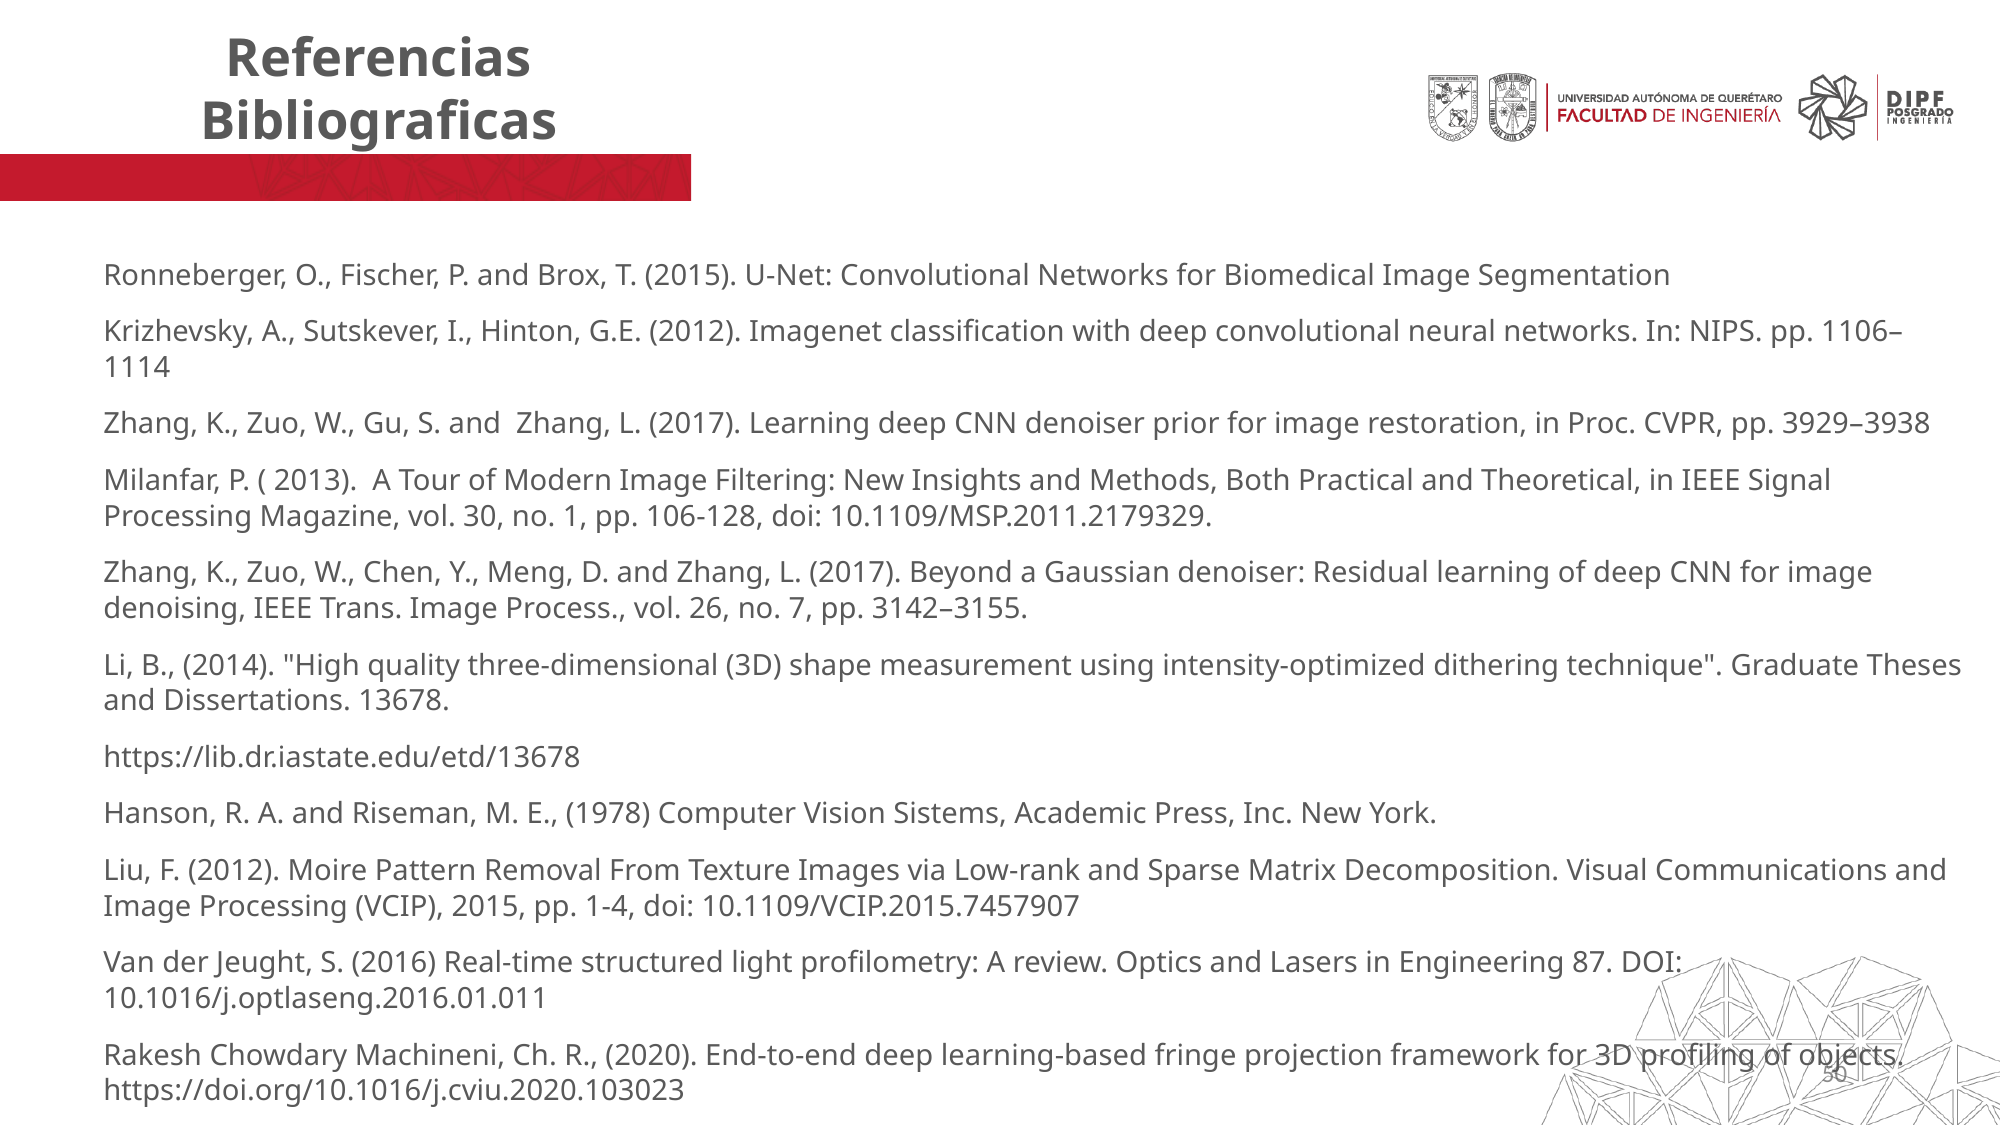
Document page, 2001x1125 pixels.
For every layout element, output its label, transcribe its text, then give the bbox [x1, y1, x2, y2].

picture [1422, 66, 1959, 160]
text_box Referencias Bibliograficas [66, 14, 692, 154]
picture [0, 154, 692, 201]
text_box Ronneberger, O., Fischer, P. and Brox, T. (2015). U-Net: Convolutional Networks for Biomedical Image Segmentation Krizhevsky, A., Sutskever, I., Hinton, G.E. (2012). Imagenet classification with deep convolutional neural networks. In: NIPS. pp. 1106–1114 Zhang, K., Zuo, W., Gu, S. and Zhang, L. (2017). Learning deep CNN denoiser prior for image restoration, in Proc. CVPR, pp. 3929–3938 Milanfar, P. ( 2013). A Tour of Modern Image Filtering: New Insights and Methods, Both Practical and Theoretical, in IEEE Signal Processing Magazine, vol. 30, no. 1, pp. 106-128, doi: 10.1109/MSP.2011.2179329. Zhang, K., Zuo, W., Chen, Y., Meng, D. and Zhang, L. (2017). Beyond a Gaussian denoiser: Residual learning of deep CNN for image denoising, IEEE Trans. Image Process., vol. 26, no. 7, pp. 3142–3155. Li, B., (2014). "High quality three-dimensional (3D) shape measurement using intensity-optimized dithering technique". Graduate Theses and Dissertations. 13678. https://lib.dr.iastate.edu/etd/13678 Hanson, R. A. and Riseman, M. E., (1978) Computer Vision Sistems, Academic Press, Inc. New York. Liu, F. (2012). Moire Pattern Removal From Texture Images via Low-rank and Sparse Matrix Decomposition. Visual Communications and Image Processing (VCIP), 2015, pp. 1-4, doi: 10.1109/VCIP.2015.7457907 Van der Jeught, S. (2016) Real-time structured light profilometry: A review. Optics and Lasers in Engineering 87. DOI: 10.1016/j.optlaseng.2016.01.011 Rakesh Chowdary Machineni, Ch. R., (2020). End-to-end deep learning-based fringe projection framework for 3D profiling of objects. https://doi.org/10.1016/j.cviu.2020.103023 Feng, S., Chen, Q., Gu, G. (2019). Fringe pattern analysis using deep learning. Advanced Photonics, 1(2), 025001. DOI: 10.1117/1.AP.1.2.025001 [88, 249, 1979, 1062]
picture [1521, 945, 2000, 1125]
